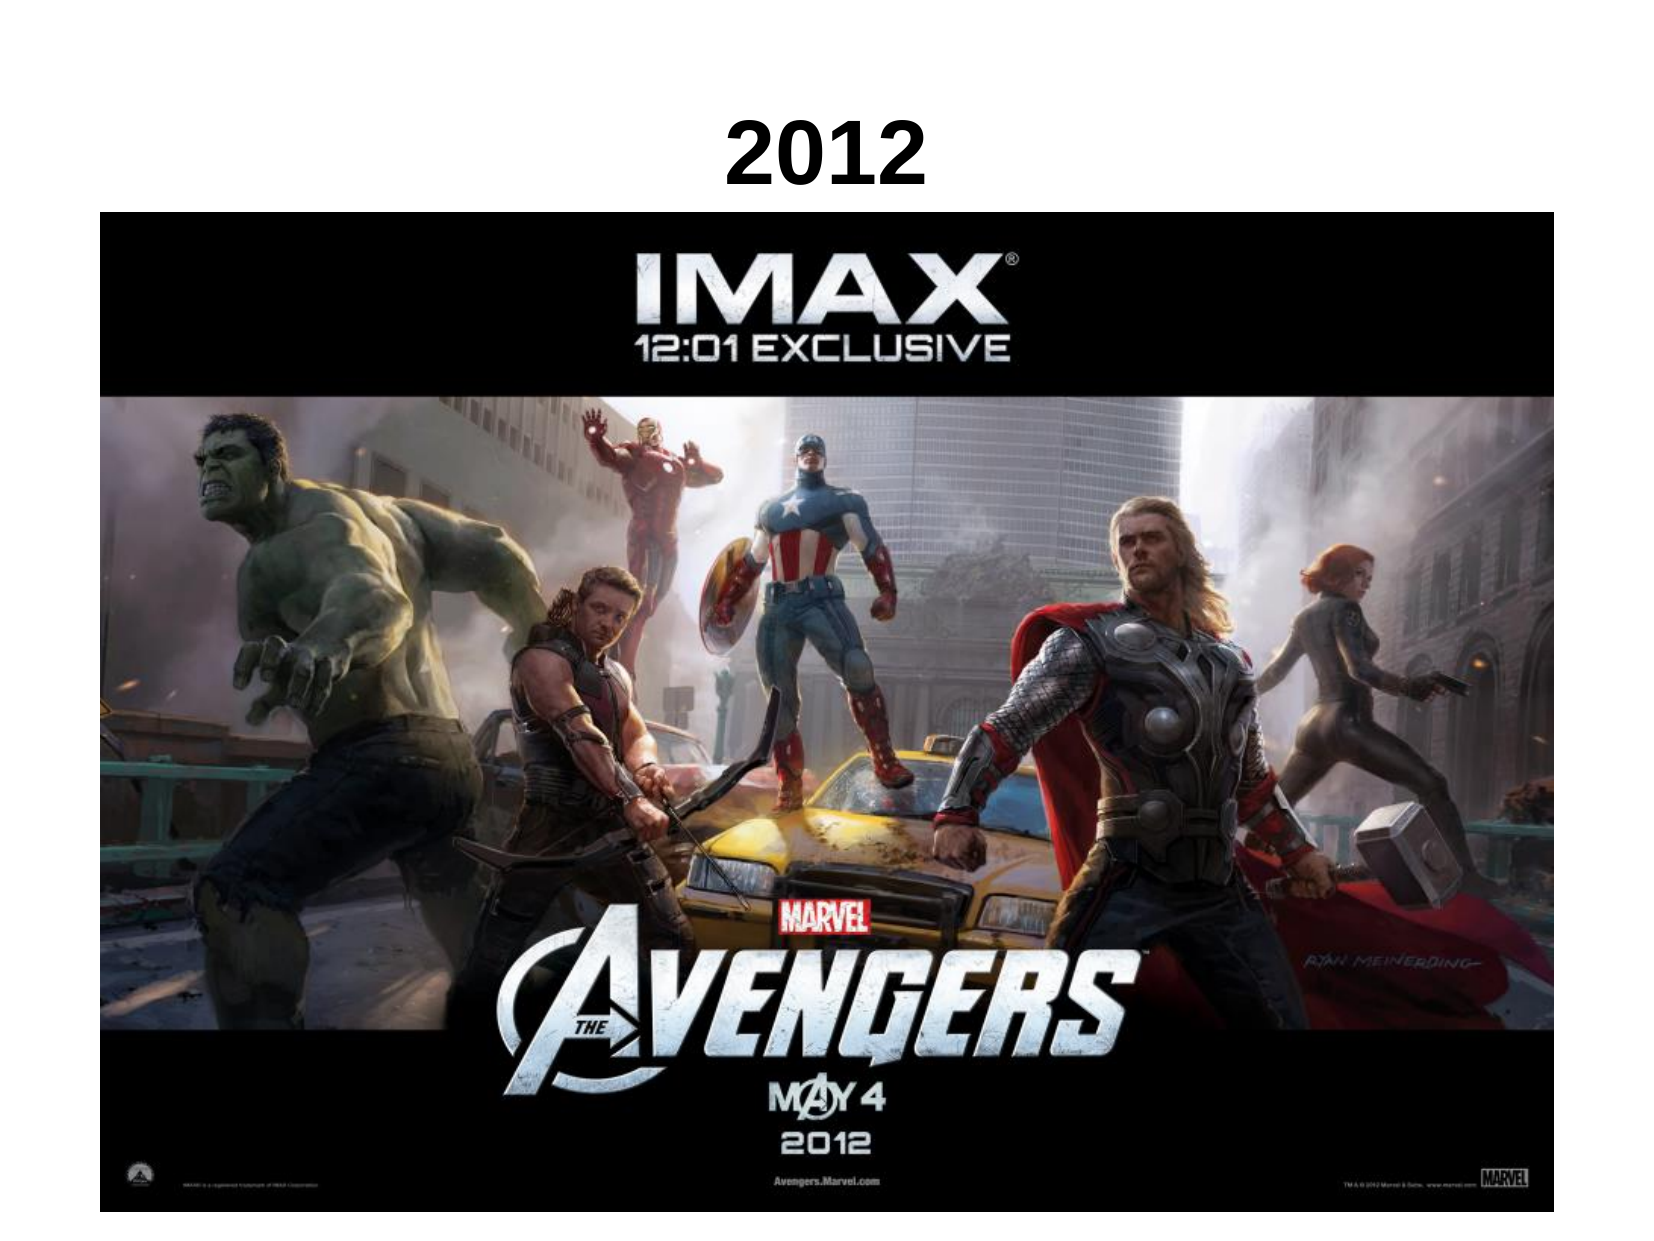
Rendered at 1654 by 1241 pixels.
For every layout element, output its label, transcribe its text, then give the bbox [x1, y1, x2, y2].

title 2012 [82, 49, 1571, 257]
picture [100, 212, 1554, 1212]
